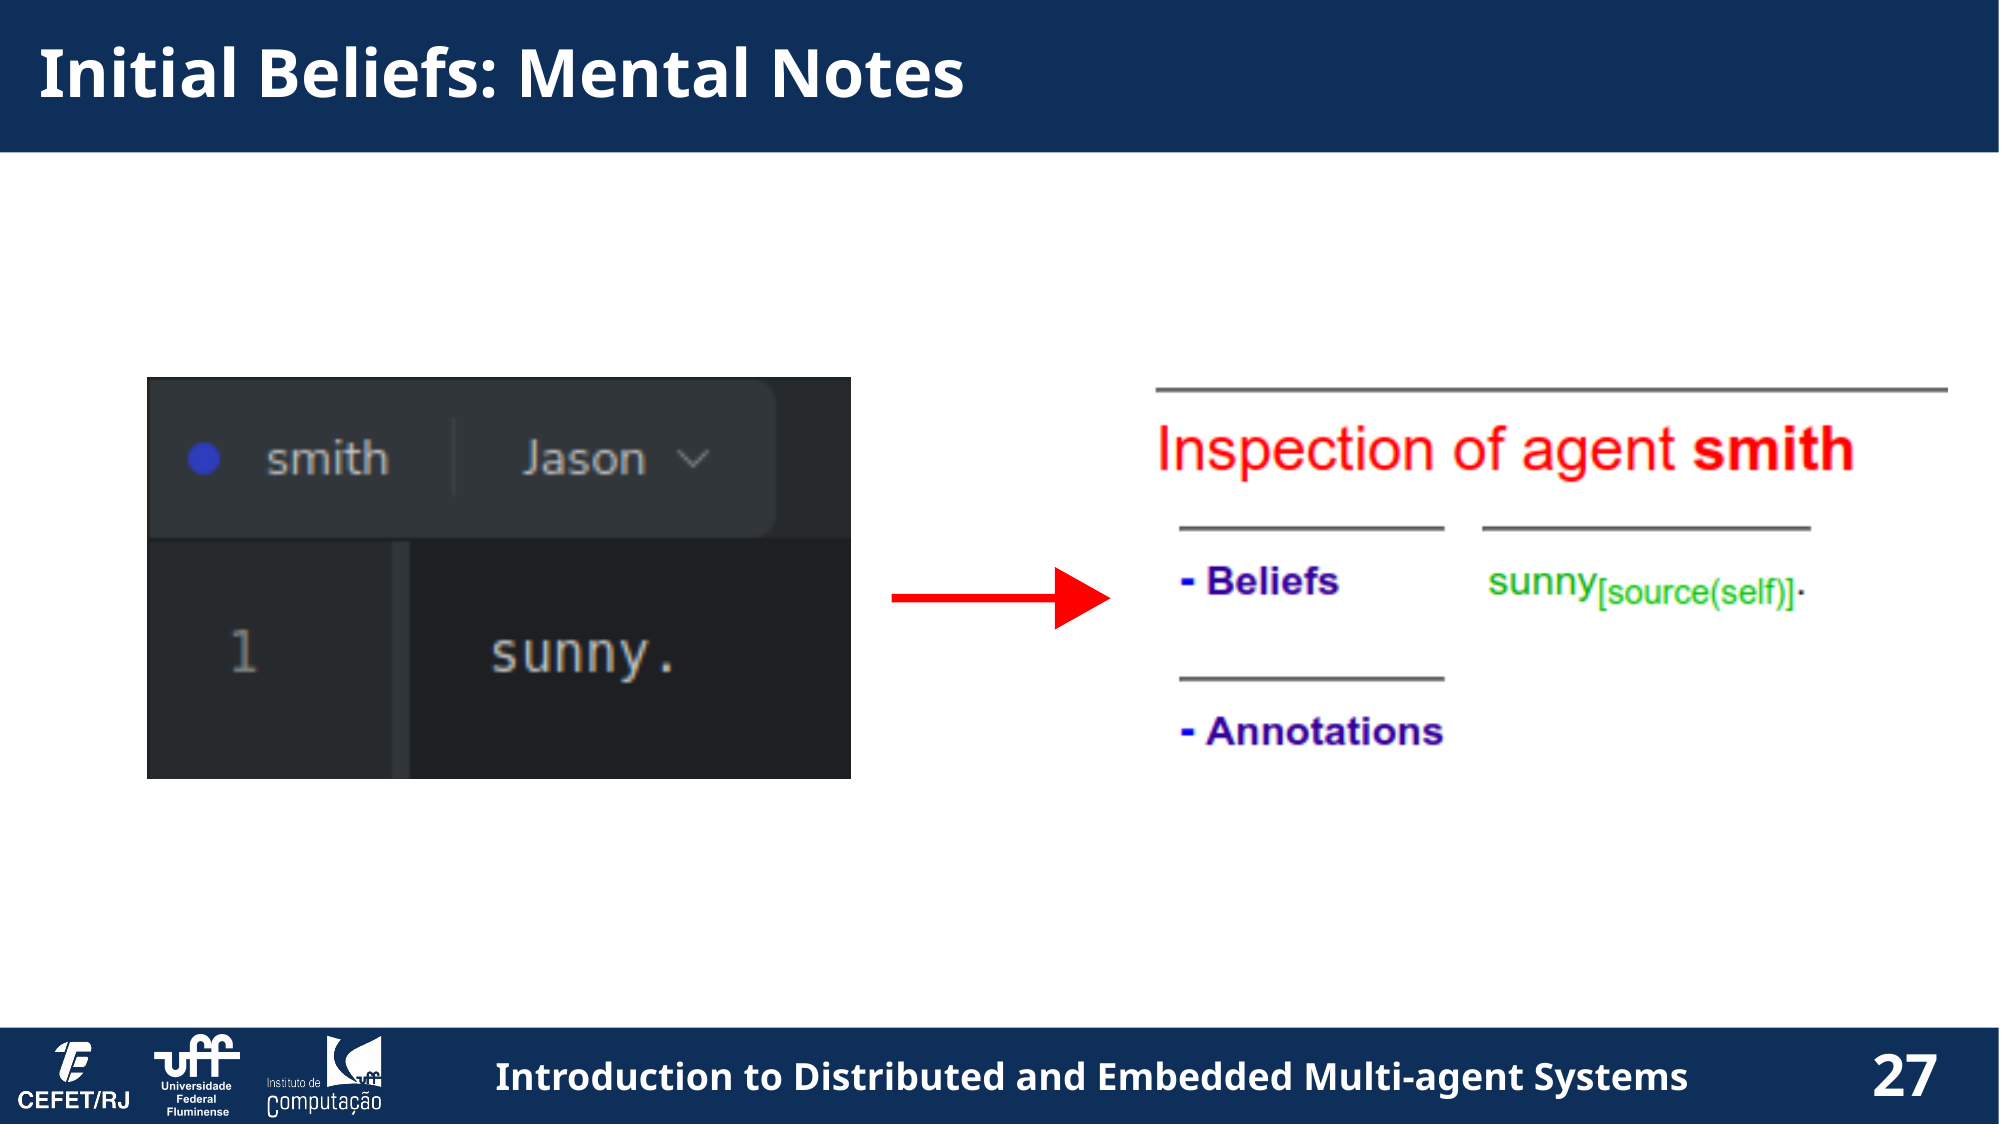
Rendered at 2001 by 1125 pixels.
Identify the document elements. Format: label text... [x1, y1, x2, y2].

picture [265, 1033, 383, 1118]
picture [18, 1021, 129, 1125]
picture [153, 1033, 241, 1121]
text_box Initial Beliefs: Mental Notes [25, 23, 1999, 119]
text_box [891, 566, 1111, 630]
picture [1133, 372, 1948, 809]
picture [147, 377, 851, 779]
